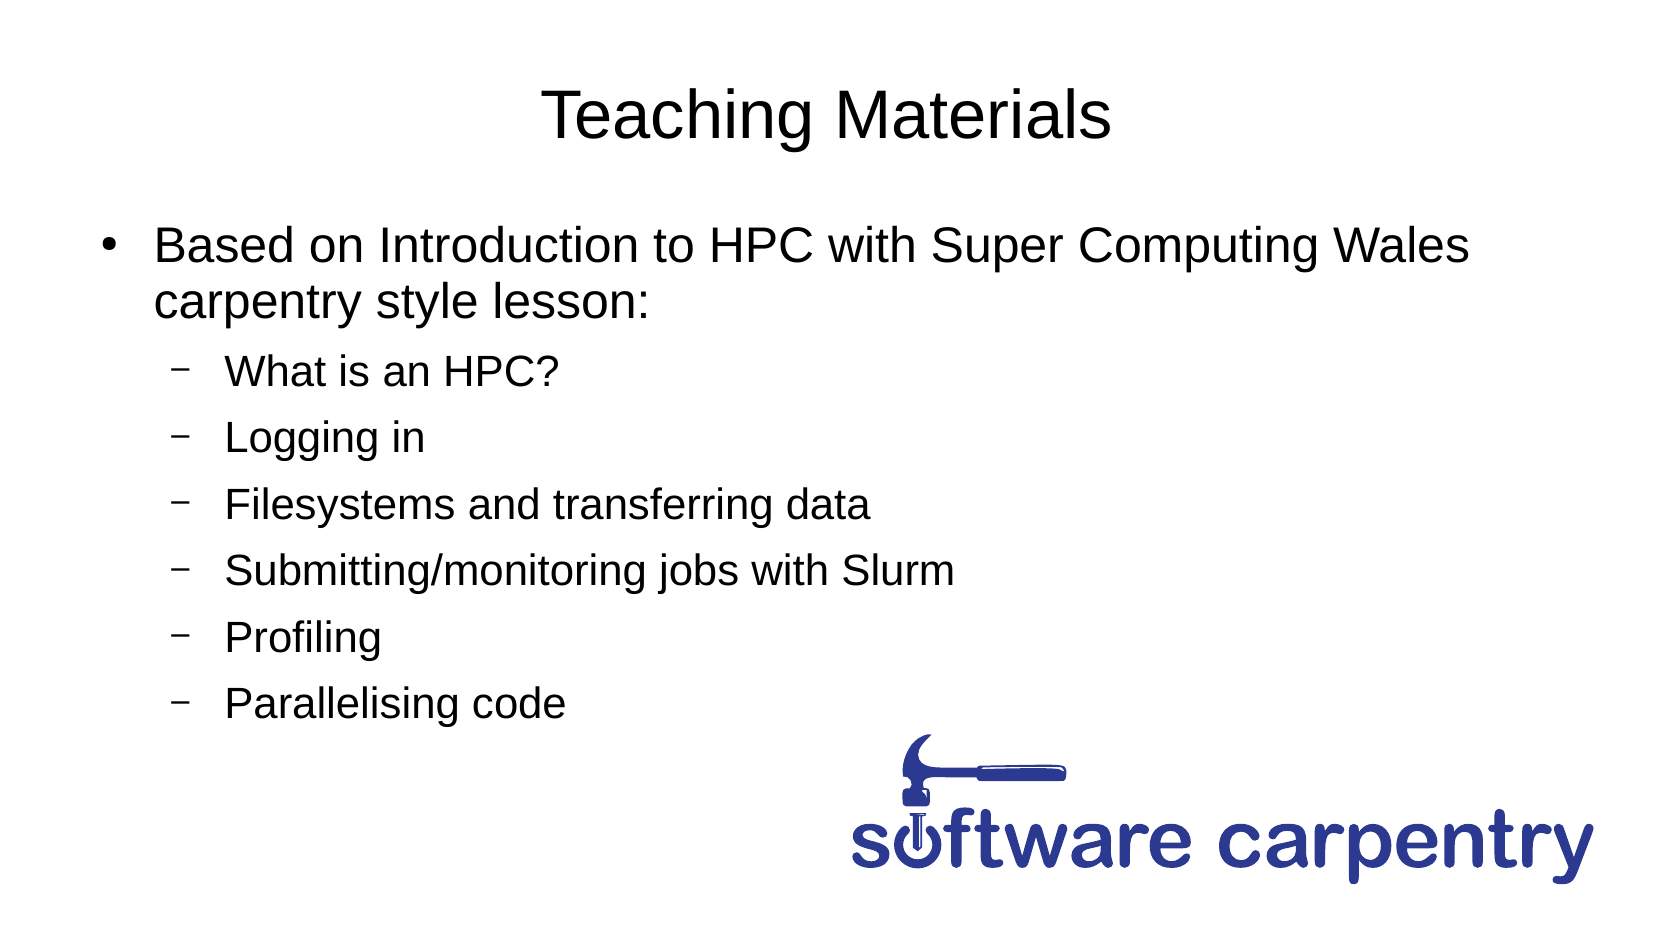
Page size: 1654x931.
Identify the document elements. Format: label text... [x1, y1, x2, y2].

list Based on Introduction to HPC with Super Computing Wales carpentry style lesson: What is an HPC? Logging in Filesystems and transferring data Submitting/monitoring jobs with Slurm Profiling Parallelising code [82, 217, 1571, 758]
title Teaching Materials [82, 37, 1571, 193]
picture [850, 732, 1596, 887]
